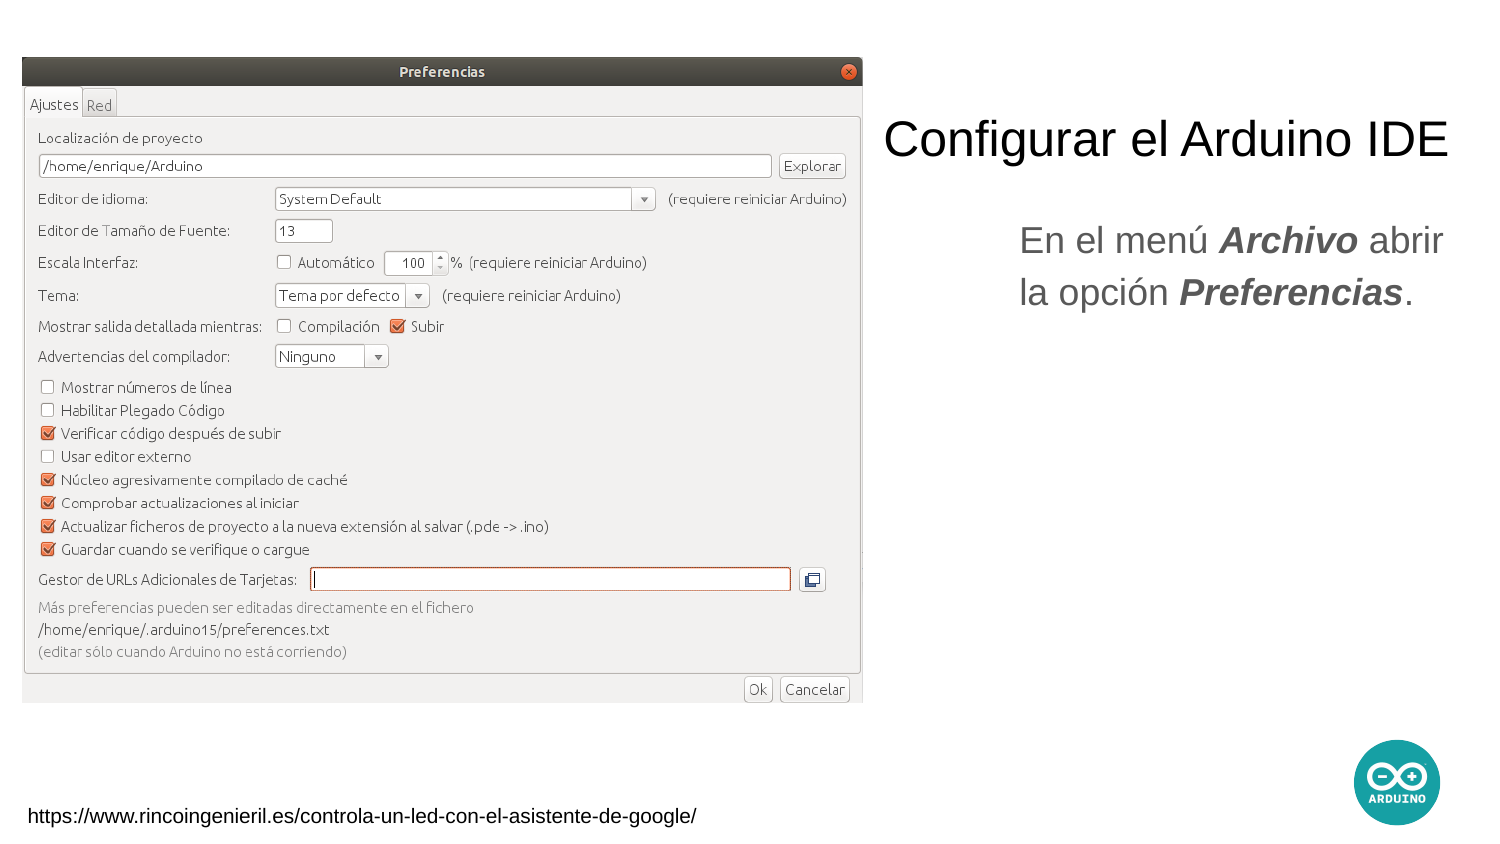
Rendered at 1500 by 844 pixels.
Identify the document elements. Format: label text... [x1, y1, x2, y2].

picture [22, 57, 863, 703]
picture [1339, 728, 1454, 837]
list En el menú Archivo abrir la opción Preferencias. [1004, 194, 1465, 716]
title Configurar el Arduino IDE [863, 57, 1465, 182]
